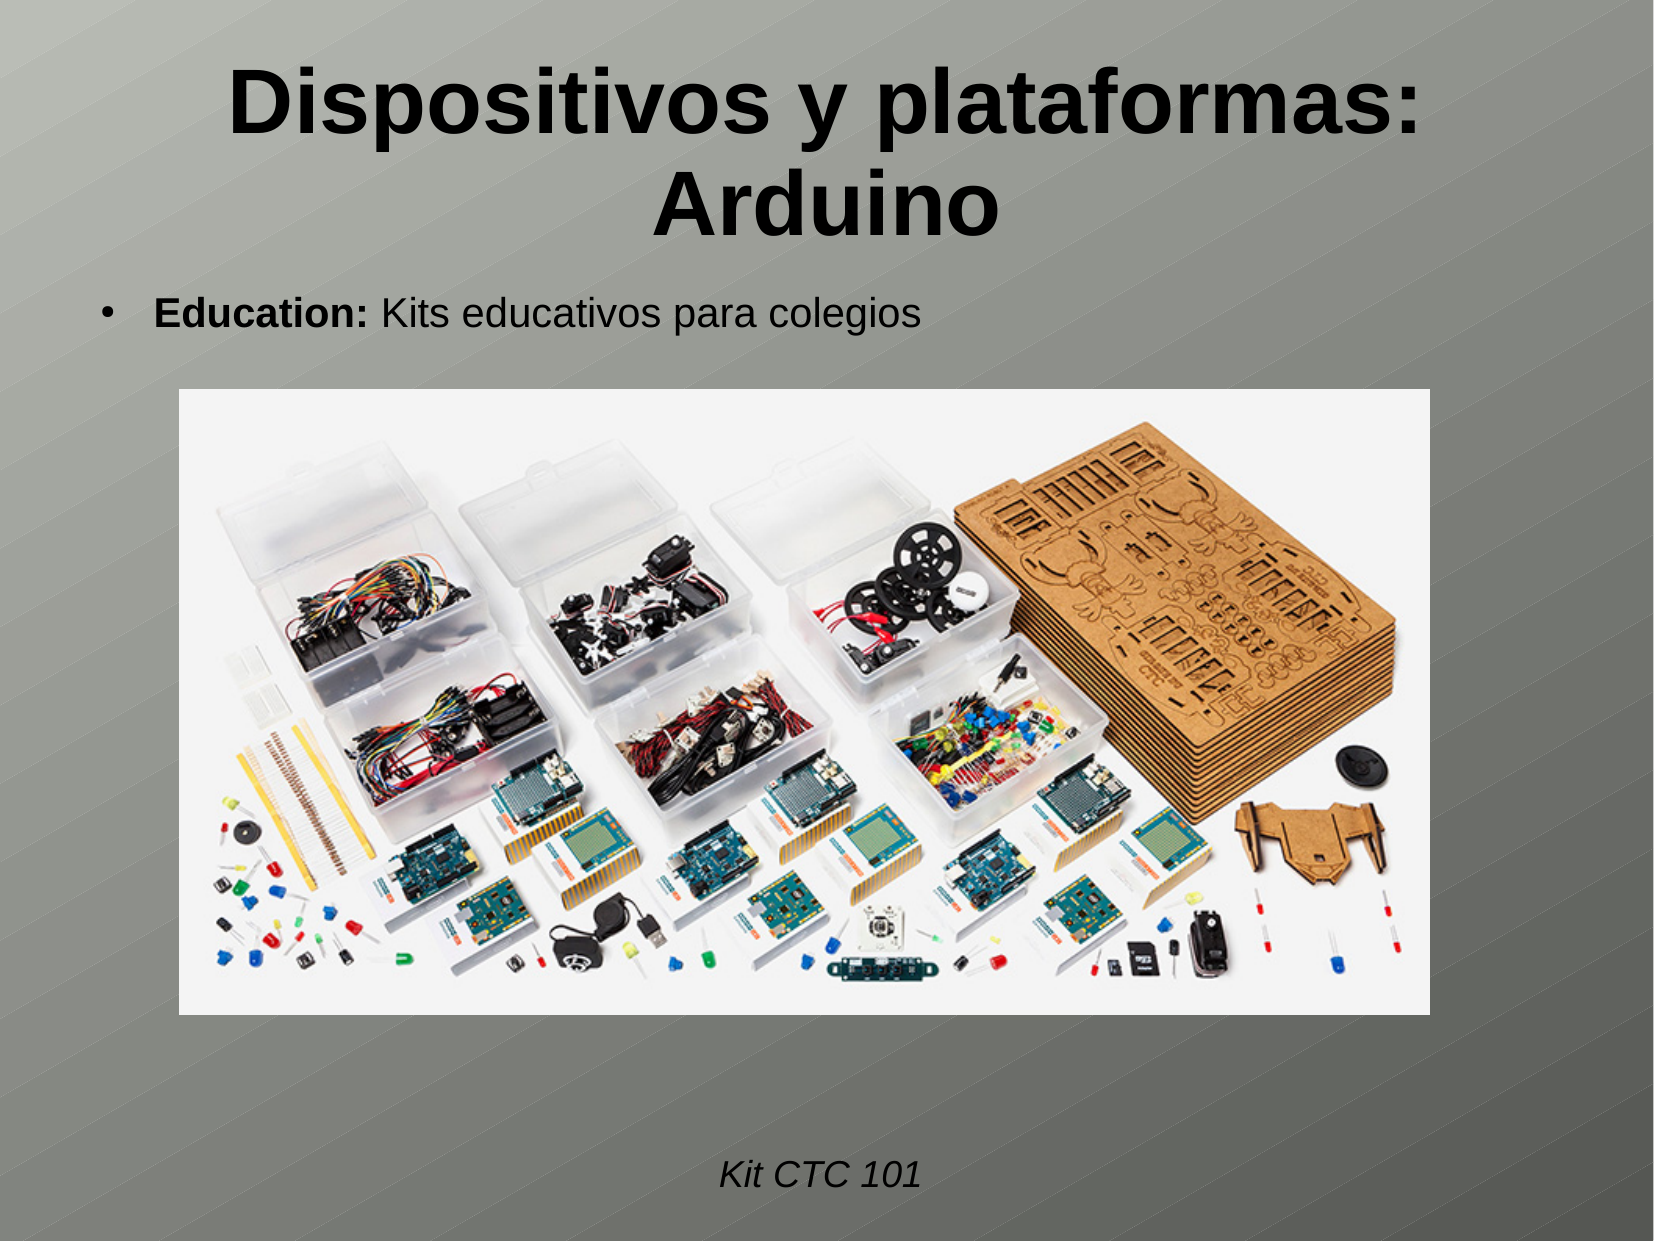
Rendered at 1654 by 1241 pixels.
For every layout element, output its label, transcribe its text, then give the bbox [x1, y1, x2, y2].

picture [179, 389, 1430, 1015]
text_box Kit CTC 101 [366, 1145, 1276, 1203]
list Education: Kits educativos para colegios [82, 290, 1571, 1182]
title Dispositivos y plataformas: Arduino [82, 49, 1571, 257]
